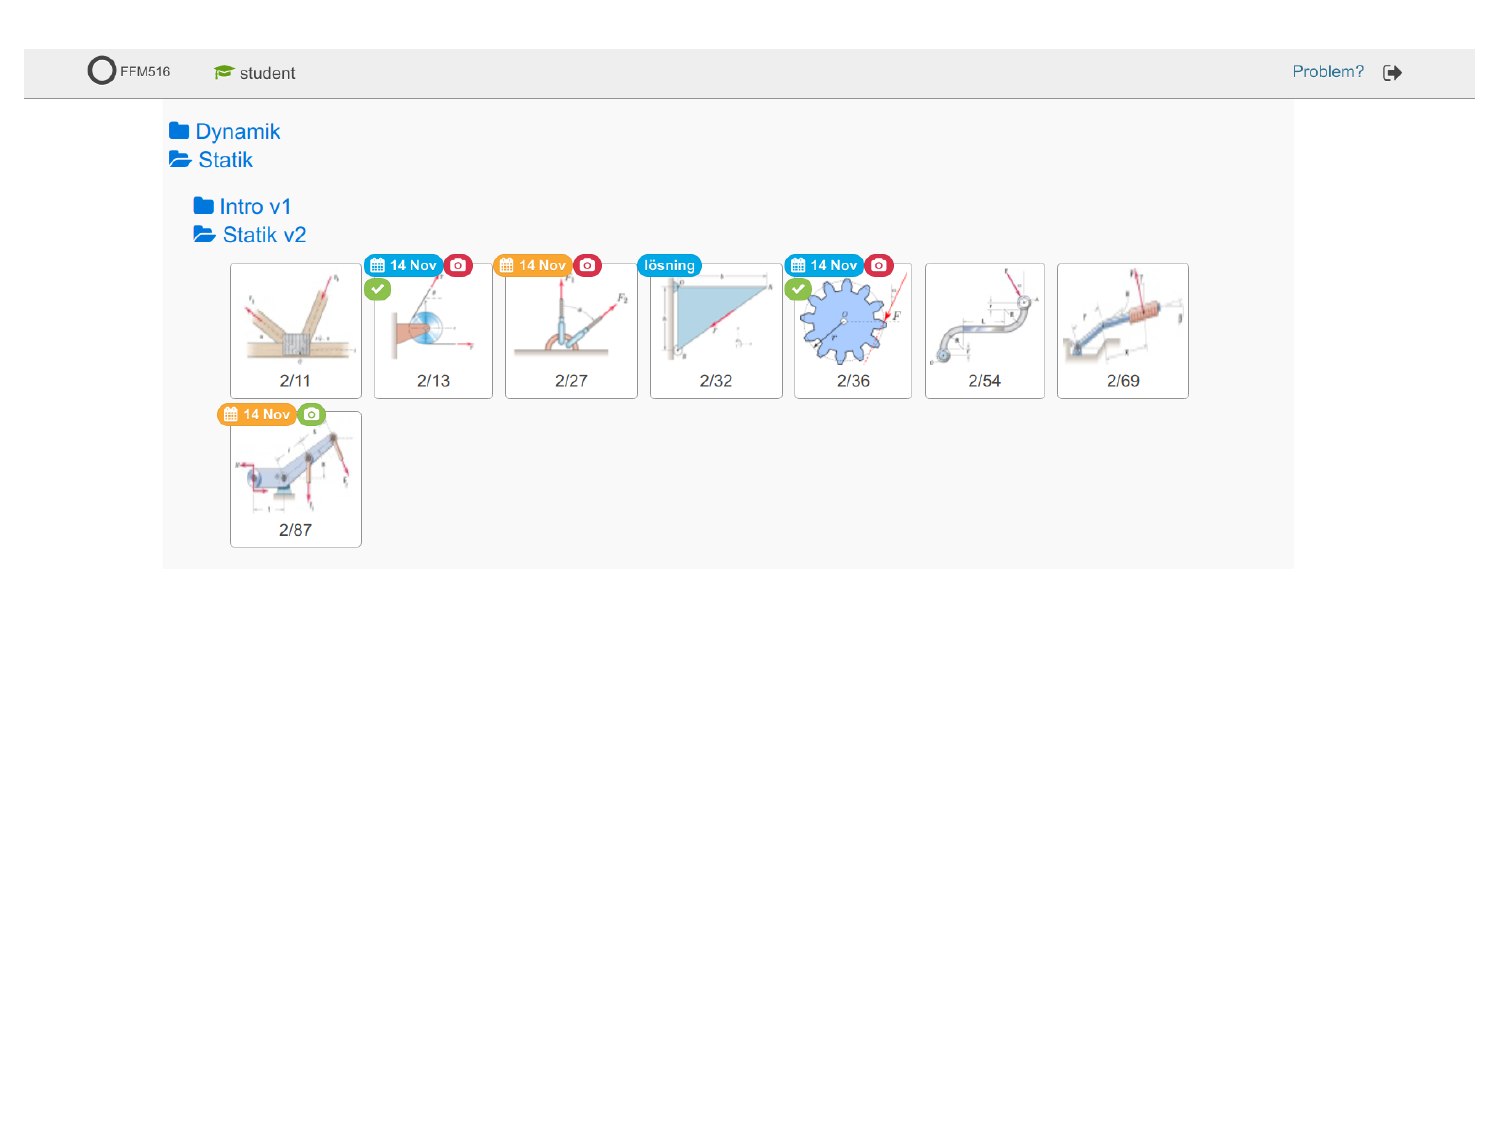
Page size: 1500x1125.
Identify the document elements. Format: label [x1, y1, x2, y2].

picture [24, 49, 1475, 569]
